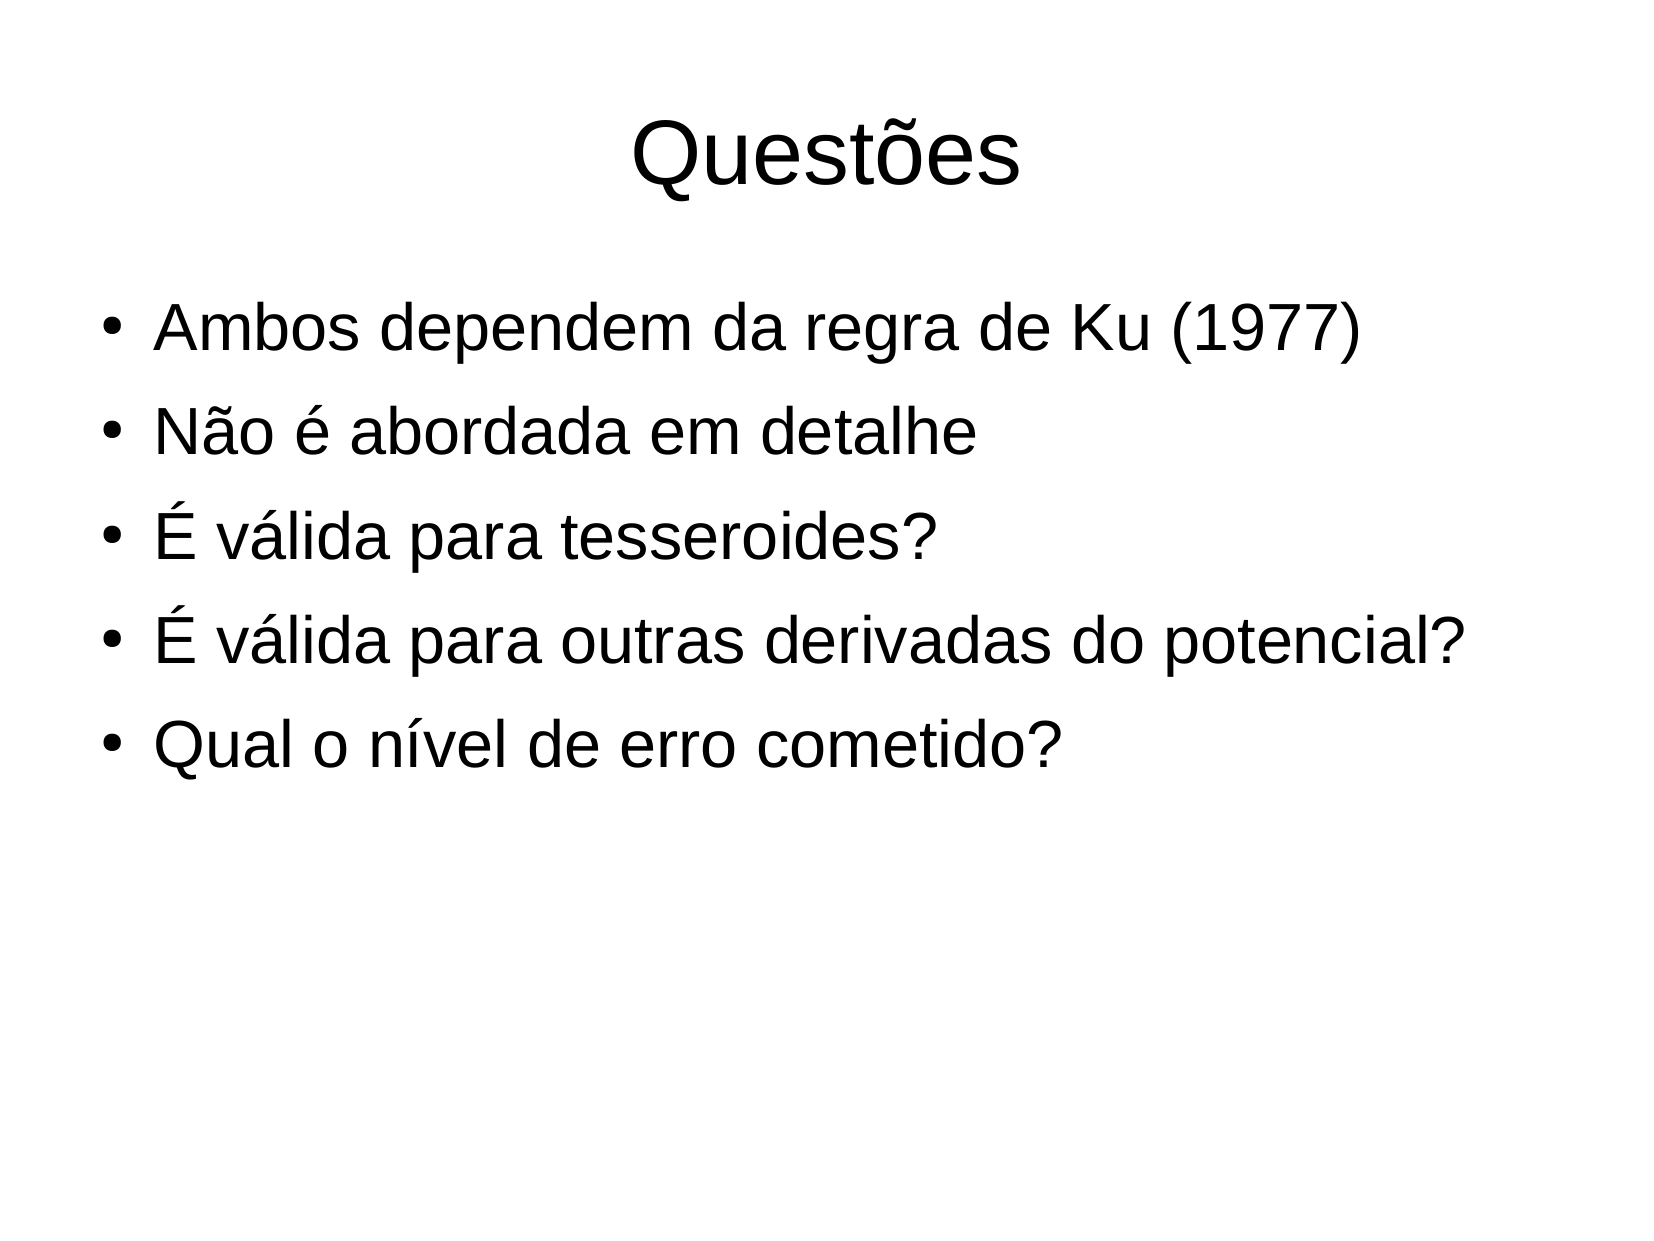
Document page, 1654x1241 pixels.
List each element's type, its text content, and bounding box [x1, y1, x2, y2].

title Questões [82, 49, 1571, 257]
list Ambos dependem da regra de Ku (1977) Não é abordada em detalhe É válida para tesseroides? É válida para outras derivadas do potencial? Qual o nível de erro cometido? [82, 290, 1538, 1010]
